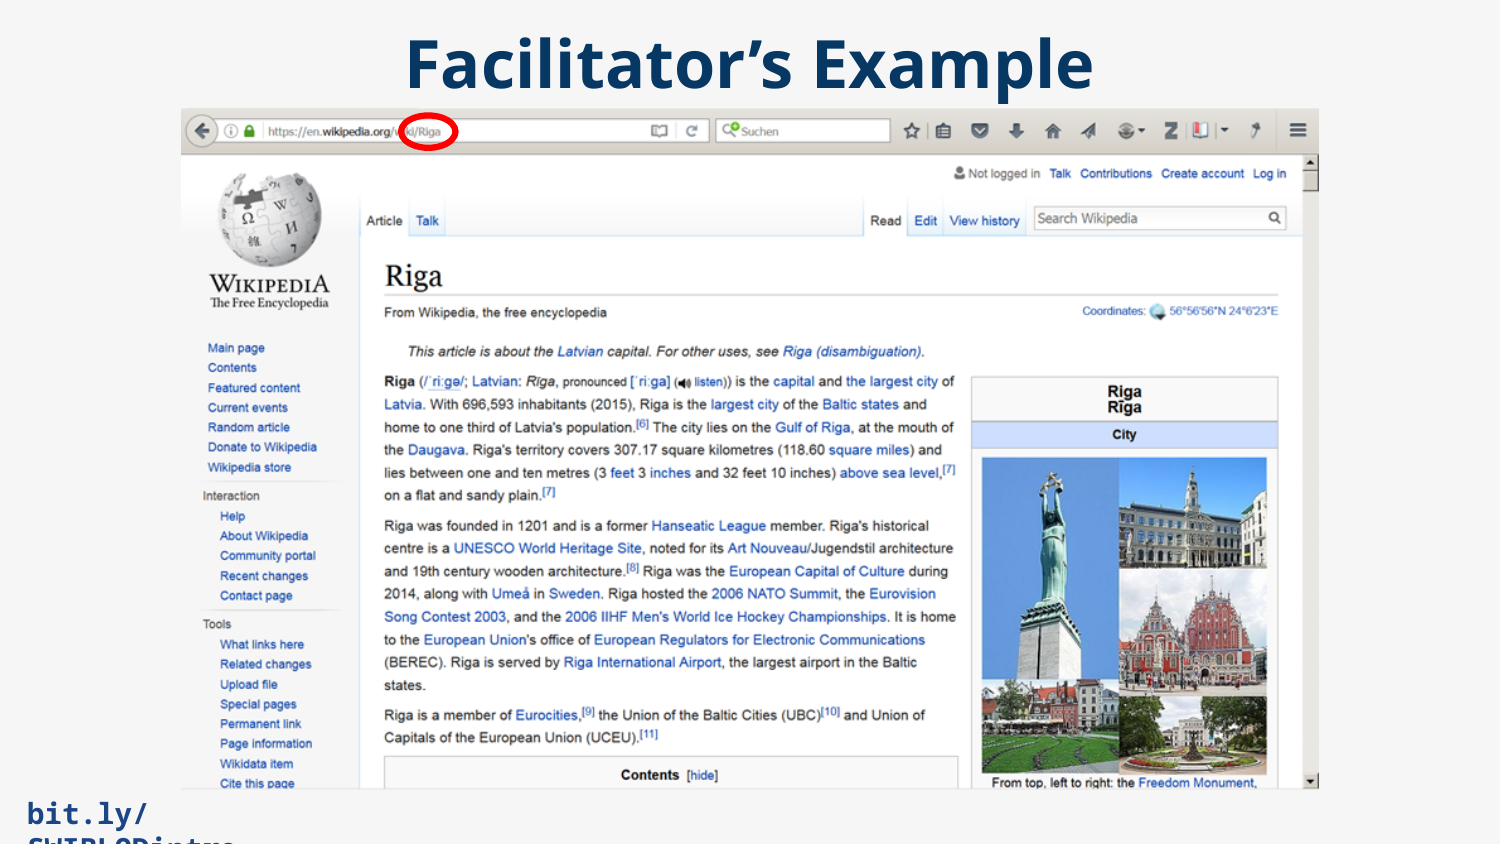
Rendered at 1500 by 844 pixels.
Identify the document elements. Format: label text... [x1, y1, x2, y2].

picture [181, 108, 1319, 790]
title Facilitator’s Example [51, 7, 1449, 111]
